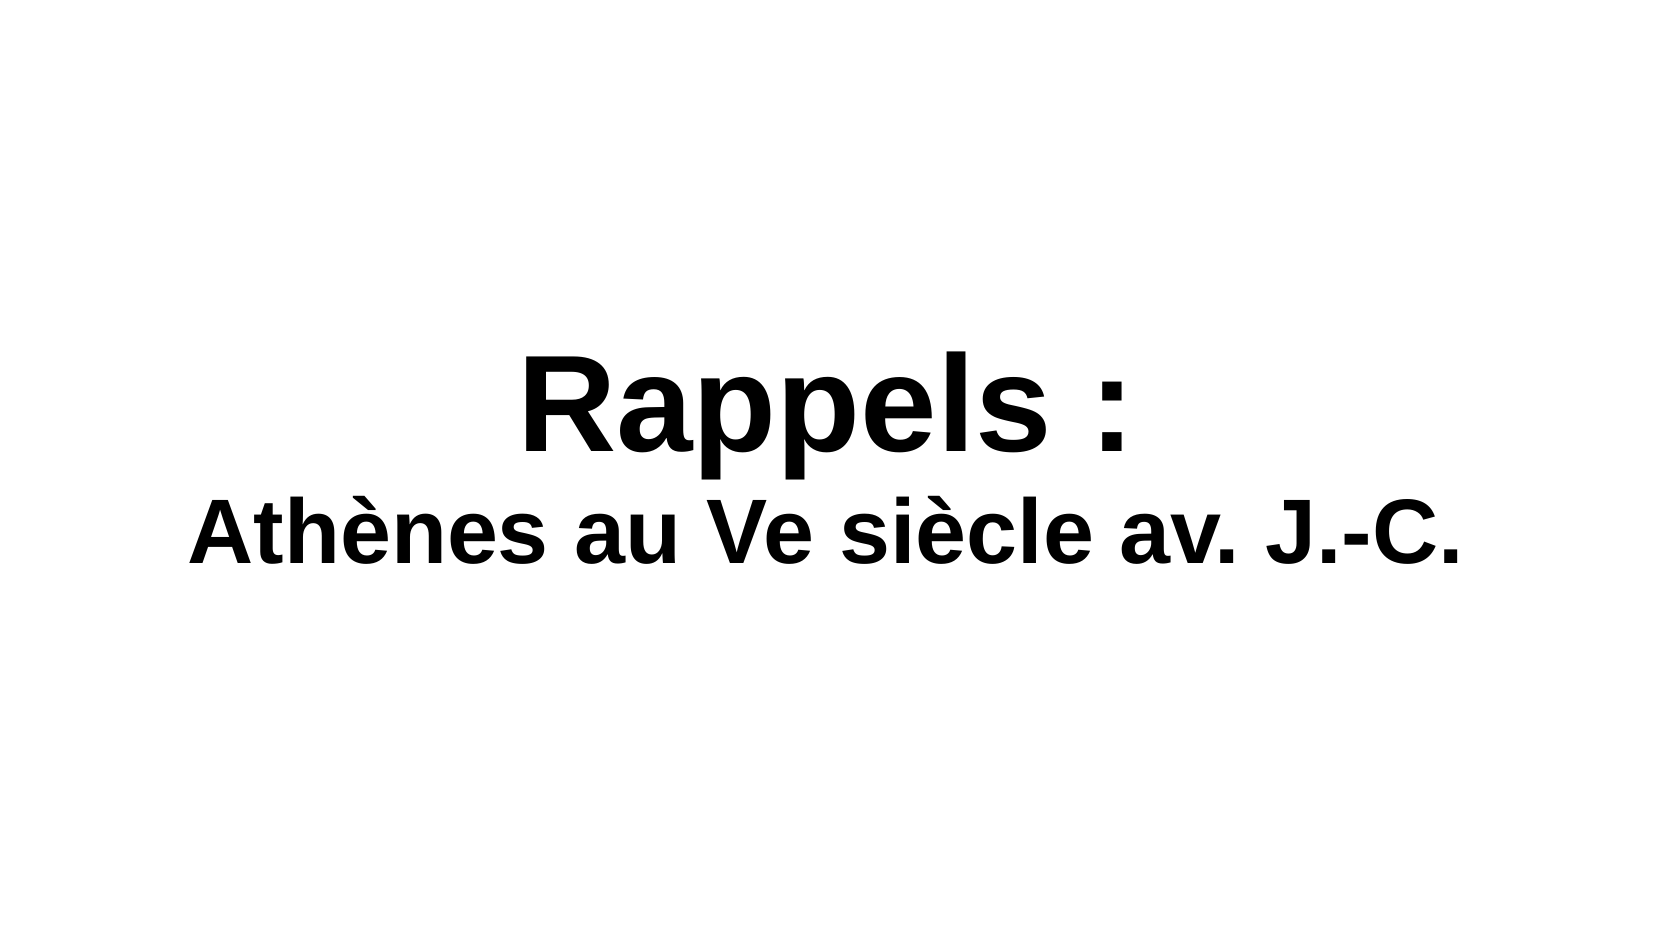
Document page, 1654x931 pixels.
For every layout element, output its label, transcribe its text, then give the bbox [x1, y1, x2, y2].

text_box Rappels : Athènes au Ve siècle av. J.-C. [0, 319, 1654, 591]
